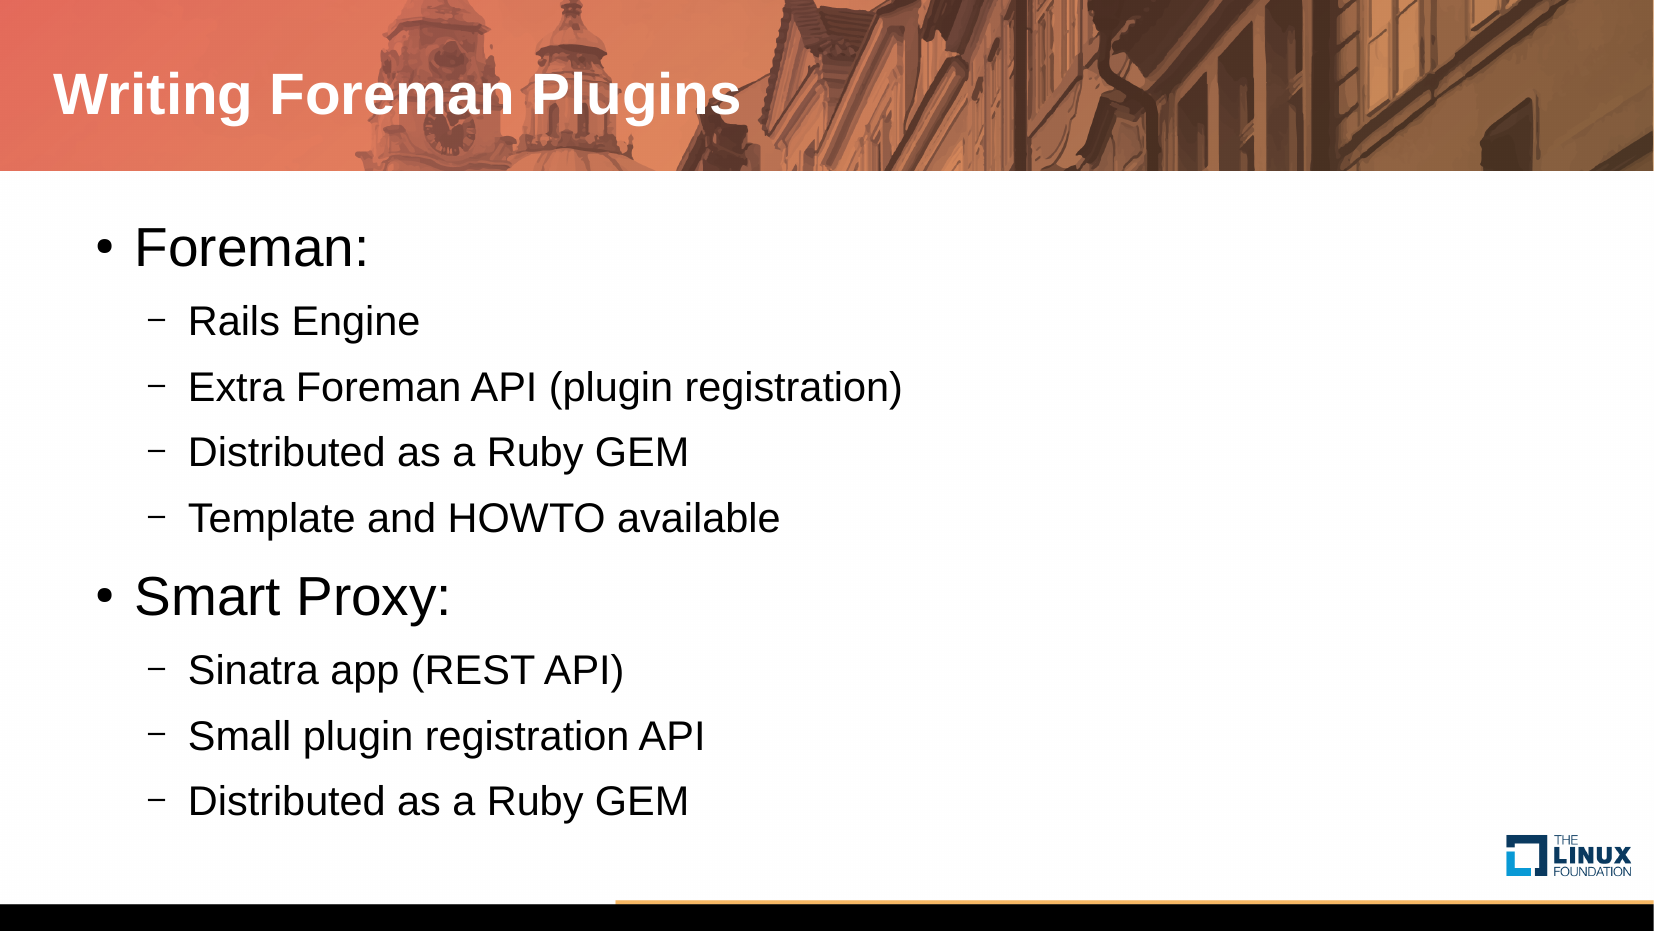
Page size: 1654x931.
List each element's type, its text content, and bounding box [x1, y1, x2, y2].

list Foreman: Rails Engine Extra Foreman API (plugin registration) Distributed as a Ruby GEM Template and HOWTO available Smart Proxy: Sinatra app (REST API) Small plugin registration API Distributed as a Ruby GEM [81, 217, 1571, 831]
picture [0, 0, 1654, 931]
title Writing Foreman Plugins [53, 21, 1571, 167]
